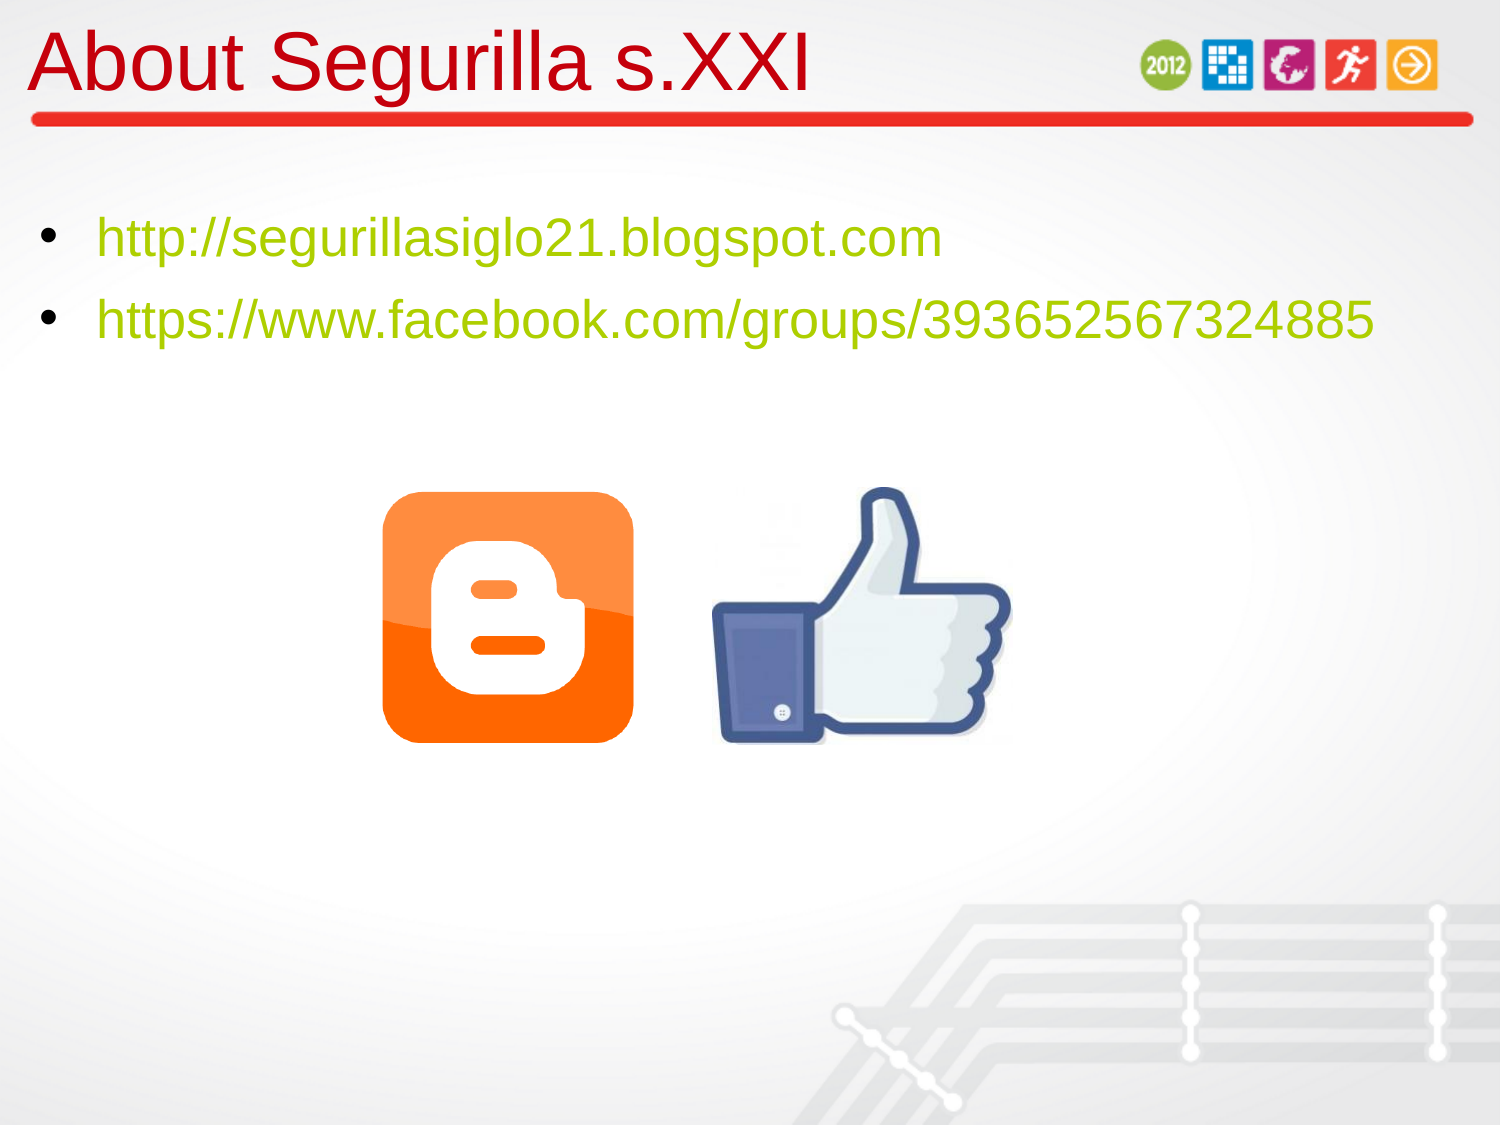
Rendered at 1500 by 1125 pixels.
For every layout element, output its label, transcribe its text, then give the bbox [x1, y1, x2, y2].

picture [0, 0, 1500, 1125]
list http://segurillasiglo21.blogspot.com https://www.facebook.com/groups/393652567324885 [25, 187, 1463, 381]
title About Segurilla s.XXI [12, 0, 976, 121]
